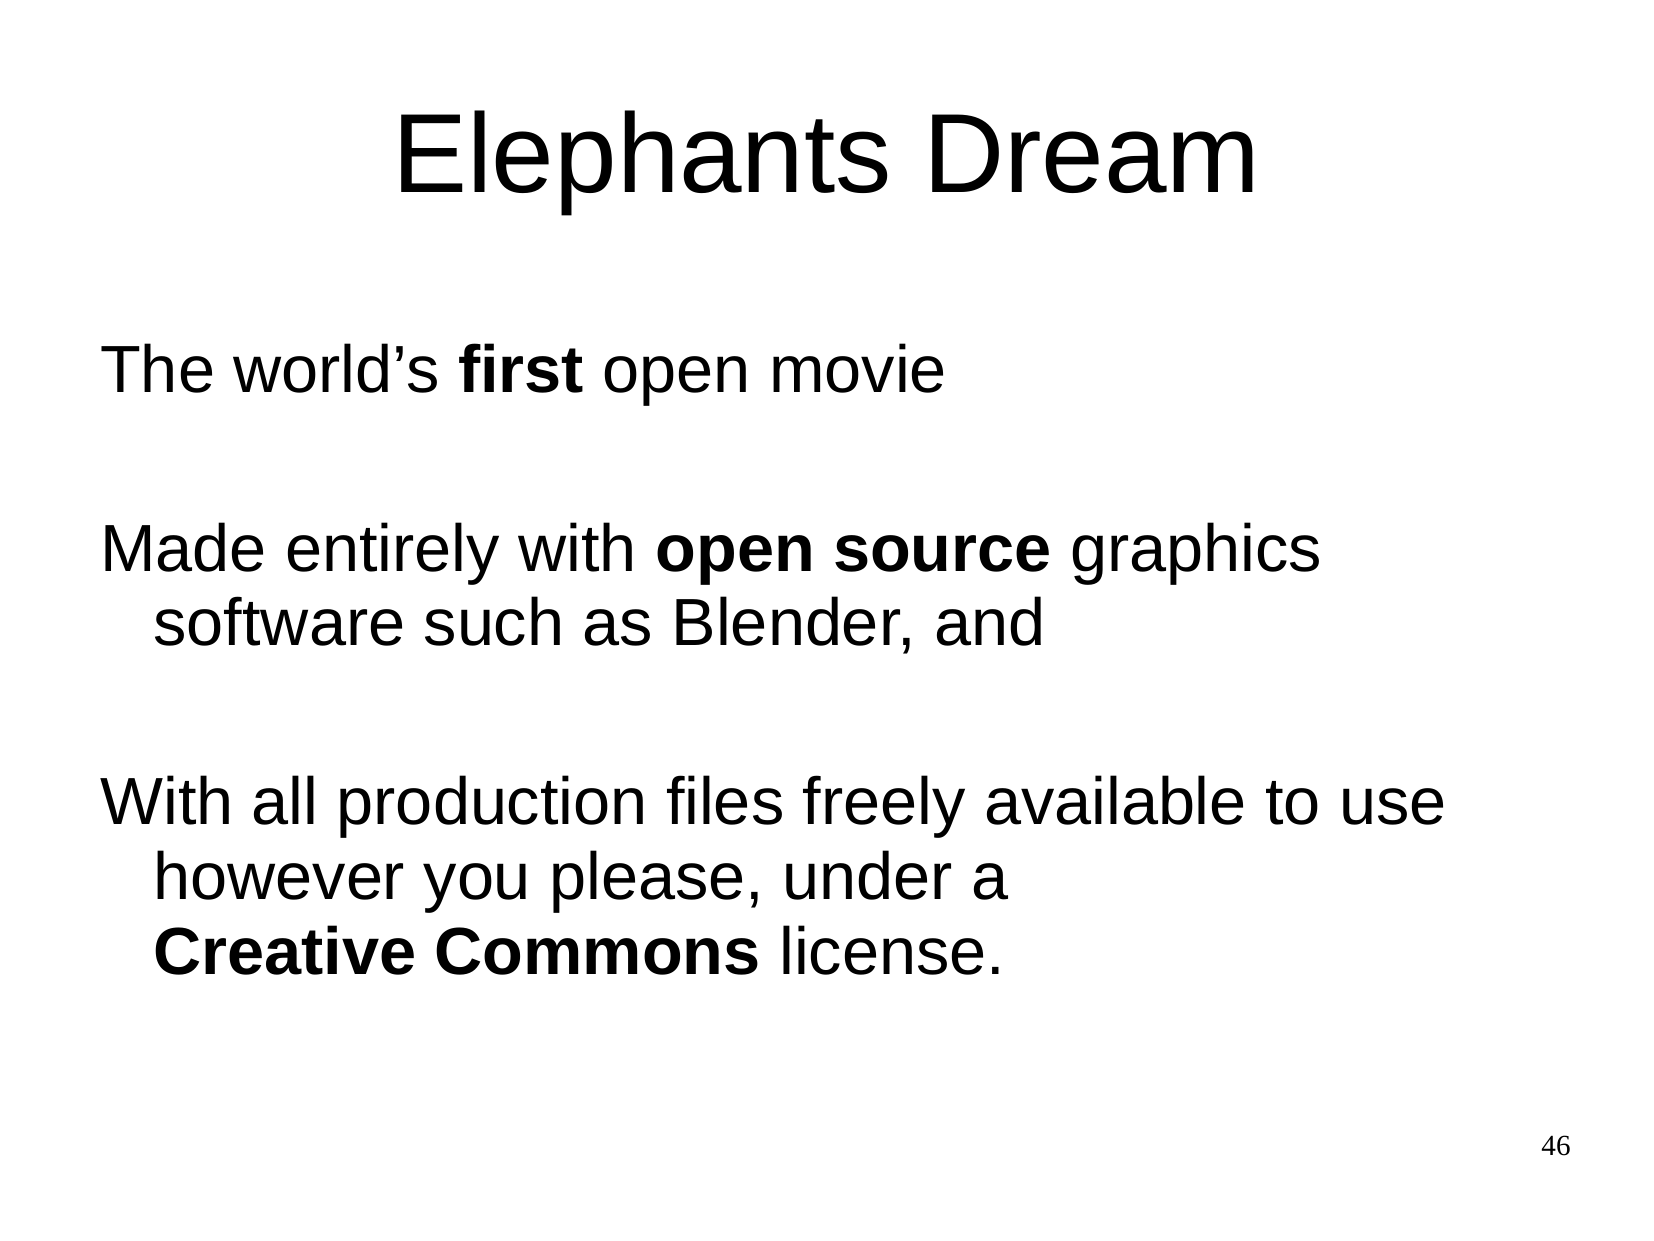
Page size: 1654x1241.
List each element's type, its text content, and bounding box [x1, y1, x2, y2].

list The world’s first open movie Made entirely with open source graphics software such as Blender, and With all production files freely available to use however you please, under a Creative Commons license. [82, 331, 1571, 989]
title Elephants Dream [82, 49, 1571, 257]
